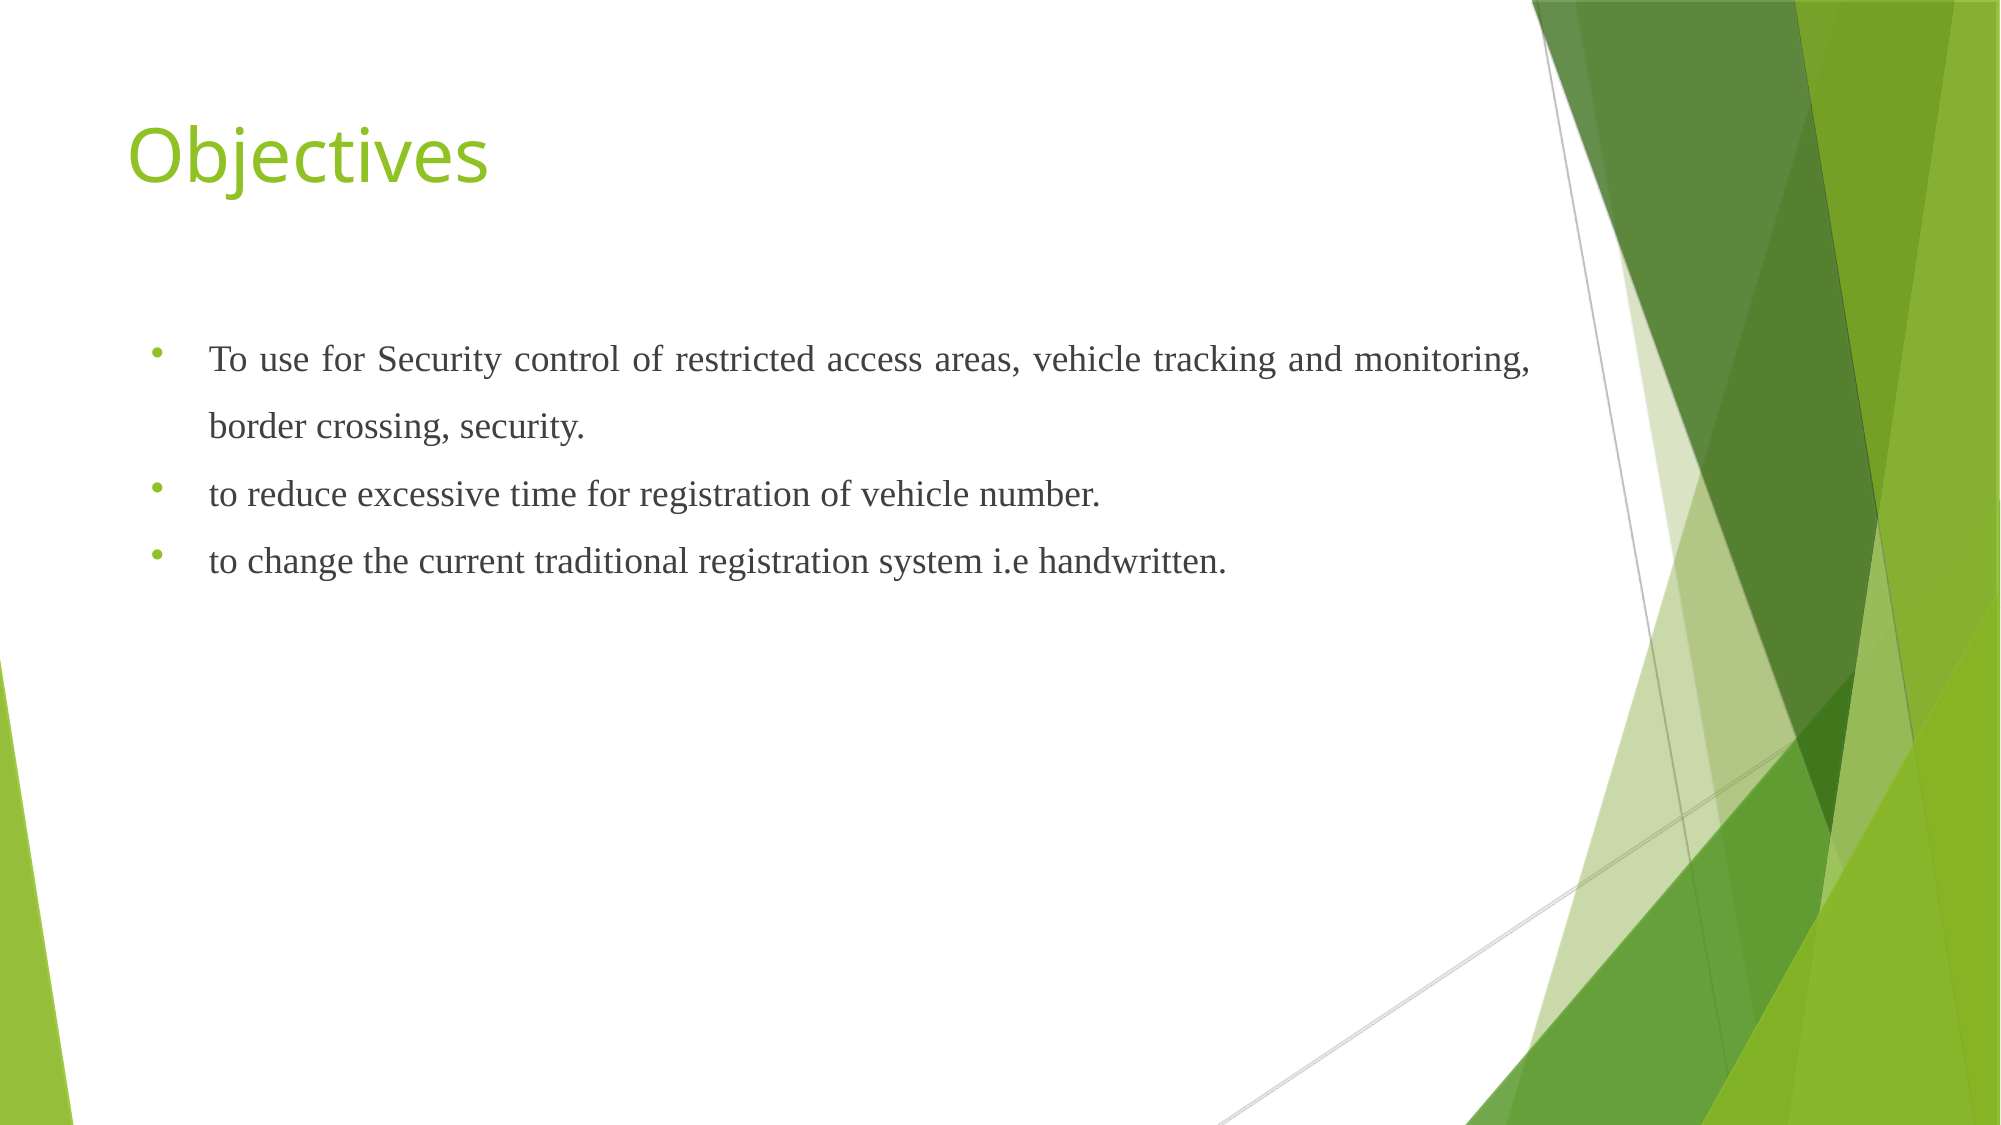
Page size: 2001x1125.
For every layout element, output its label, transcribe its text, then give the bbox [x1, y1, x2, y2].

title Objectives [111, 99, 1522, 317]
list To use for Security control of restricted access areas, vehicle tracking and monitoring, border crossing, security. to reduce excessive time for registration of vehicle number. to change the current traditional registration system i.e handwritten. [137, 303, 1548, 1018]
